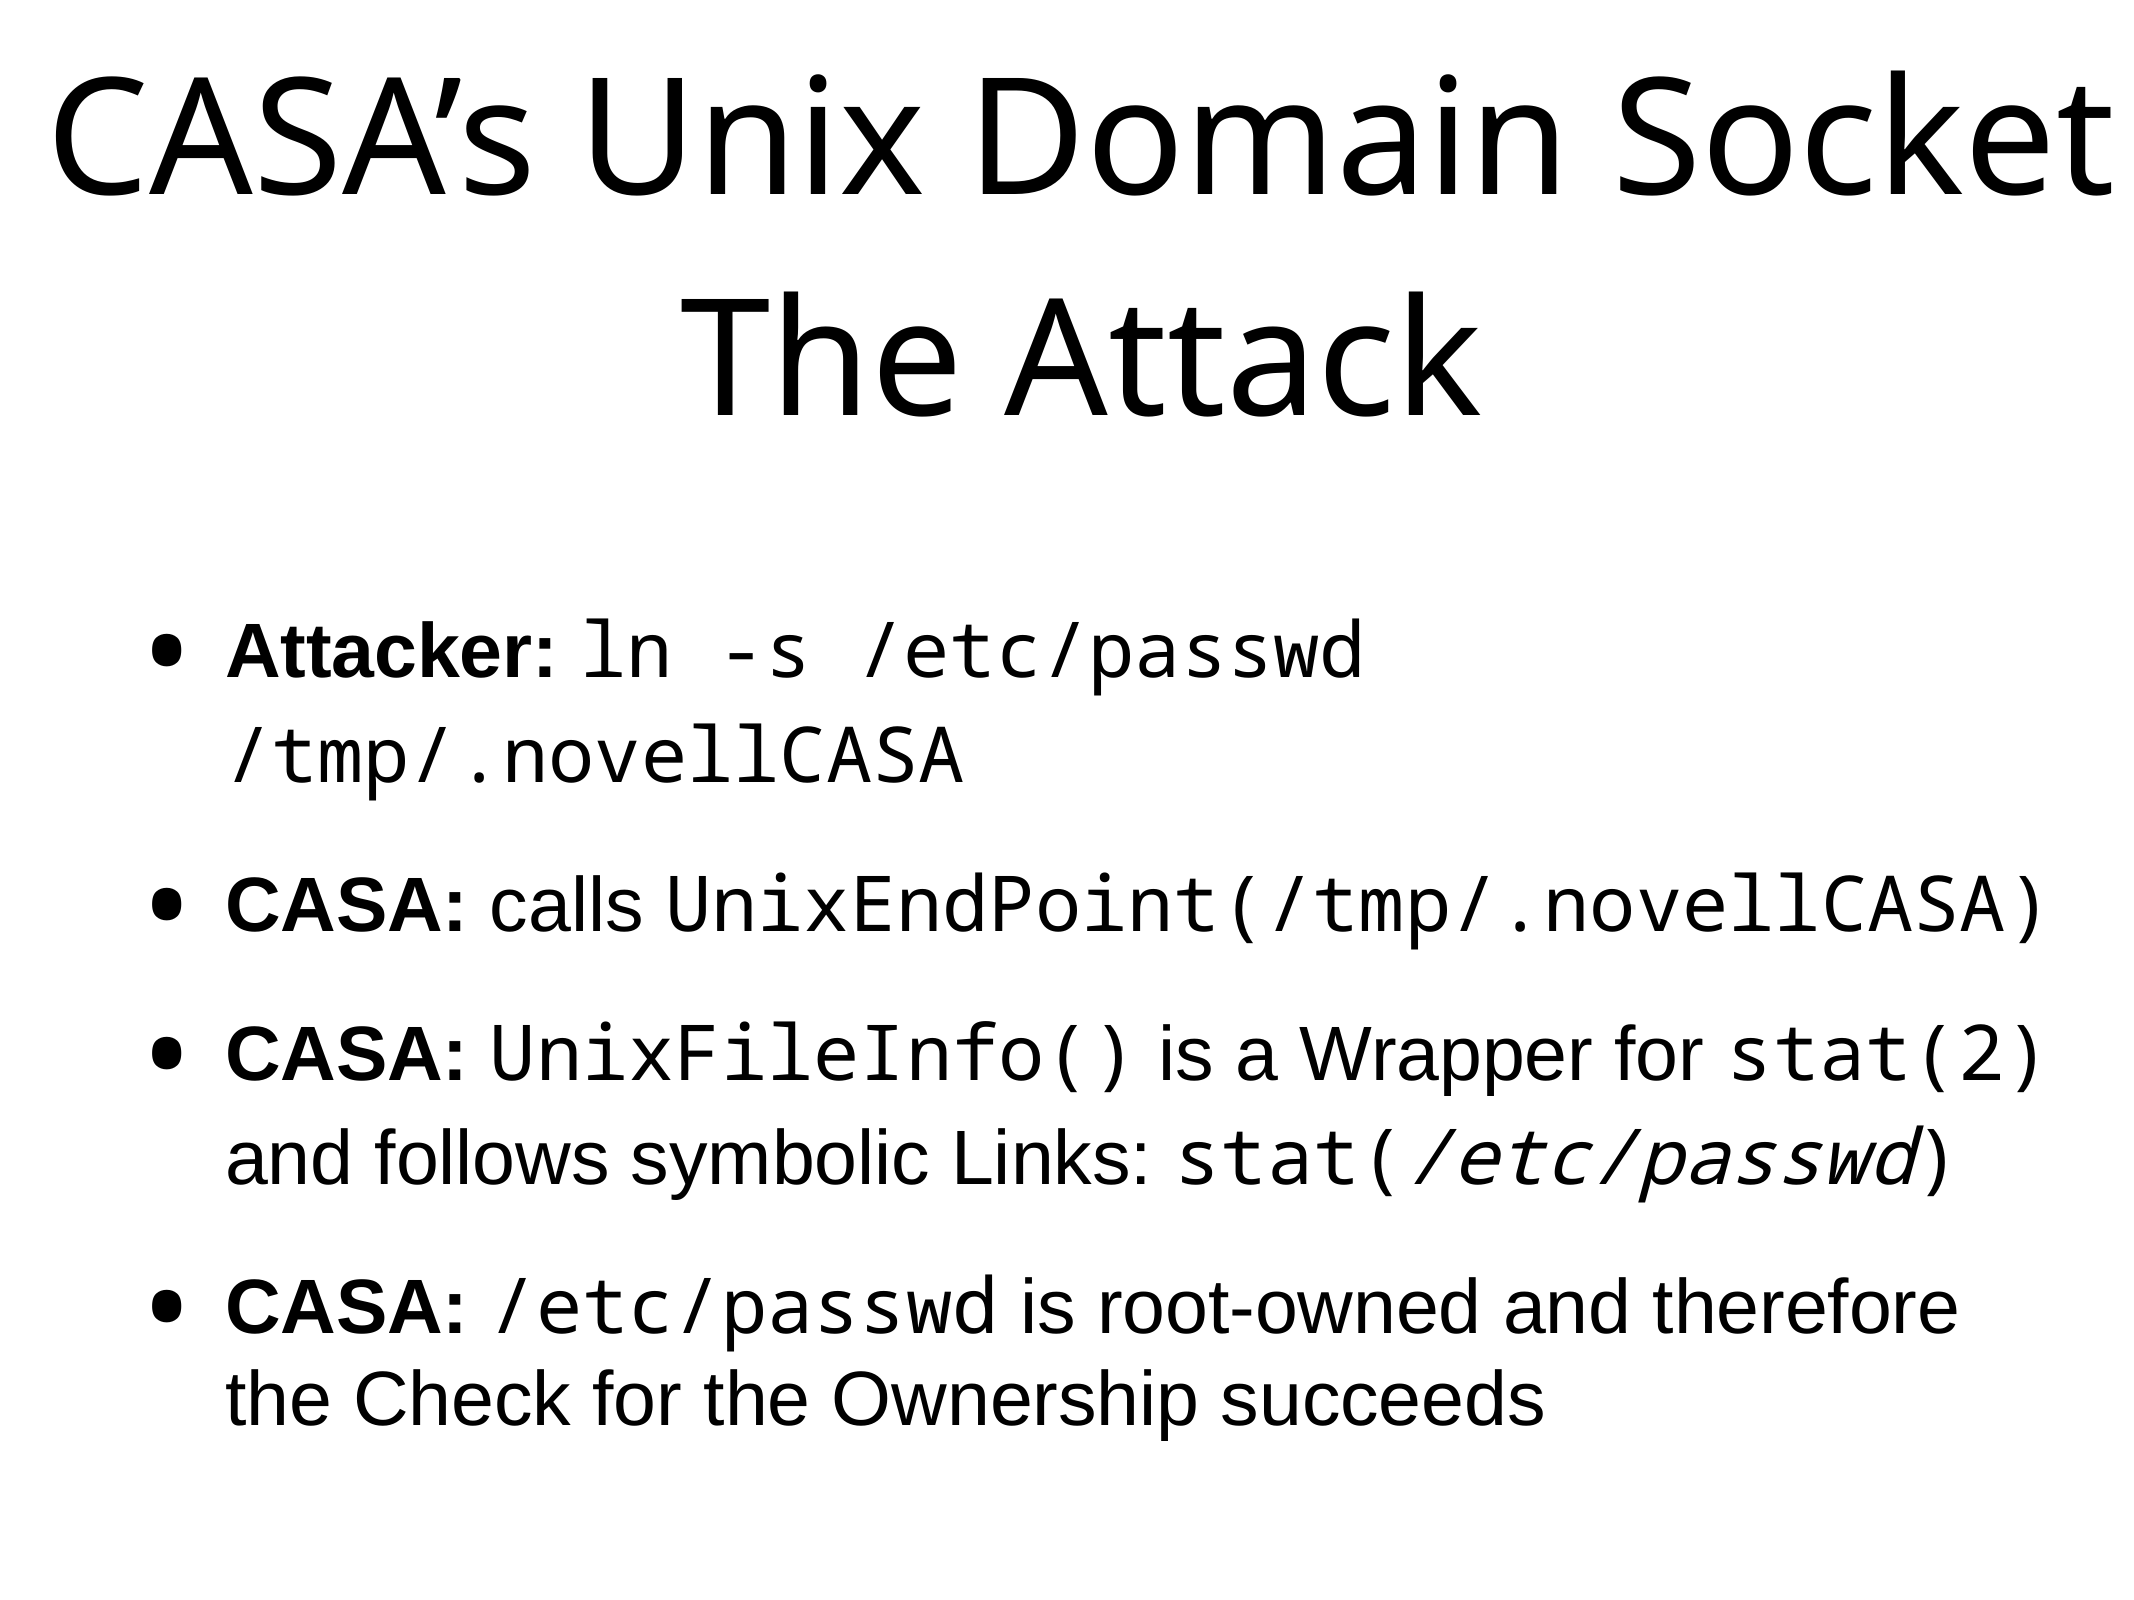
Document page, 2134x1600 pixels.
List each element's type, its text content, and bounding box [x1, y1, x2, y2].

title CASA’s Unix Domain Socket The Attack [29, 31, 2134, 452]
list Attacker: ln -s /etc/passwd /tmp/.novellCASA CASA: calls UnixEndPoint(/tmp/.novellCASA) CASA: UnixFileInfo() is a Wrapper for stat(2) and follows symbolic Links: stat(/etc/passwd) CASA: /etc/passwd is root-owned and therefore the Check for the Ownership succeeds [88, 501, 2067, 1536]
